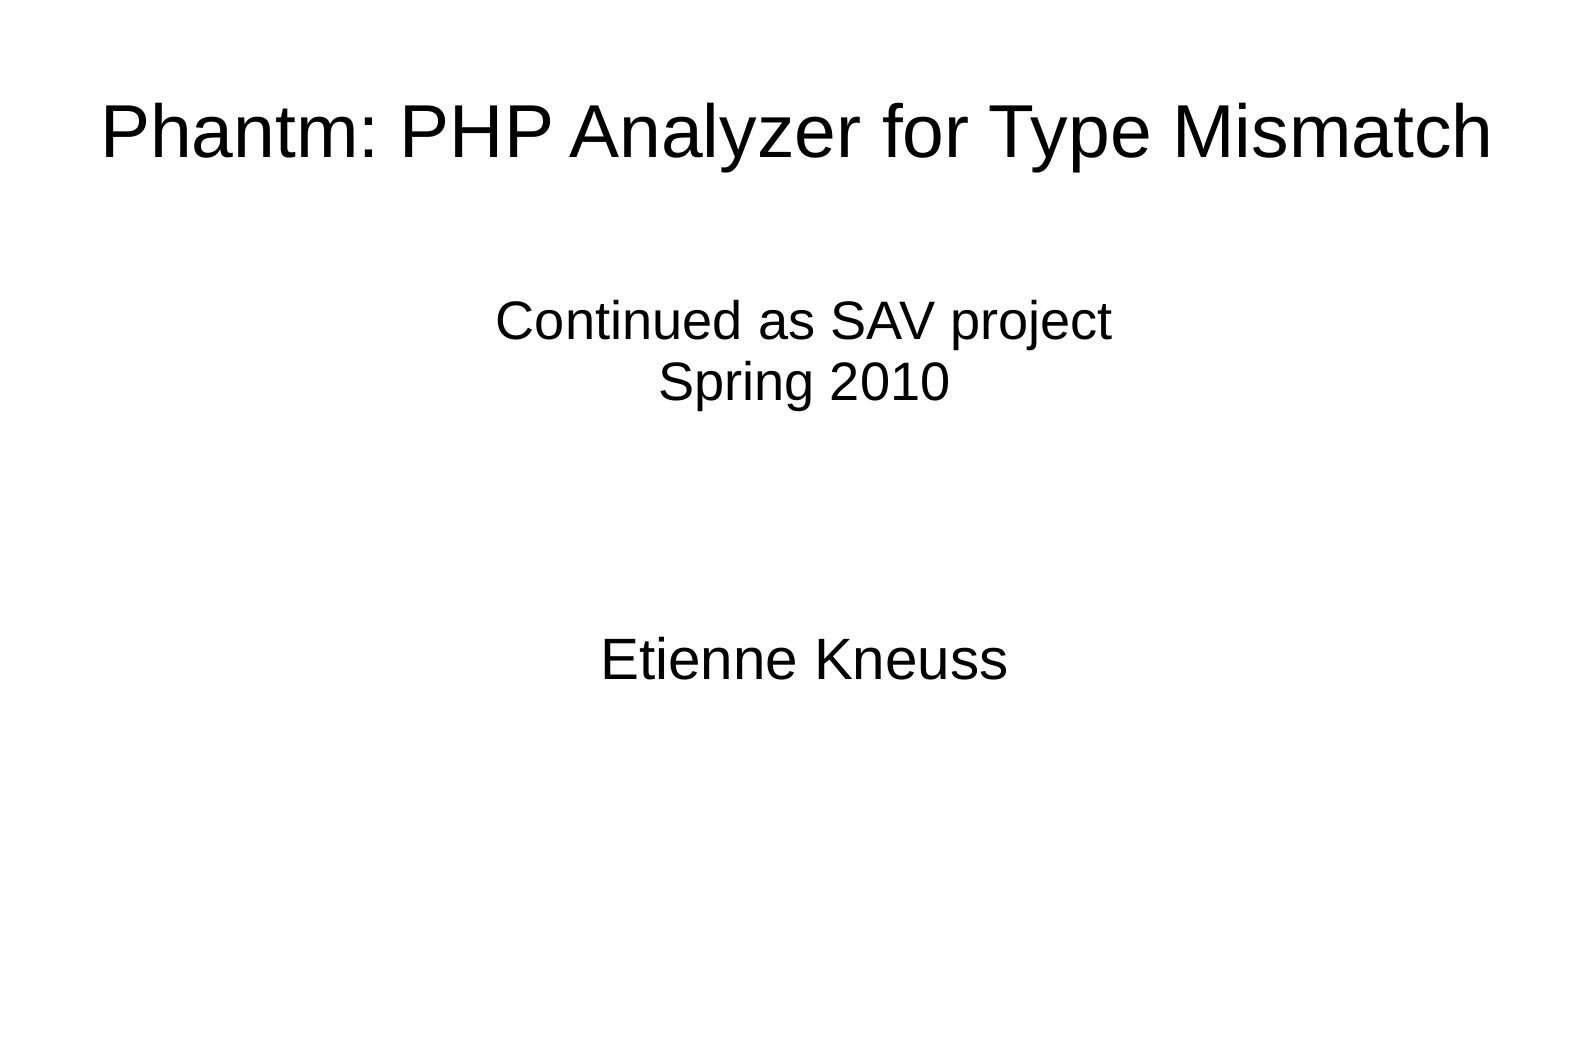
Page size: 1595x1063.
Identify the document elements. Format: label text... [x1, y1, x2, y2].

subtitle Continued as SAV project Spring 2010 Etienne Kneuss [150, 252, 1460, 795]
title Phantm: PHP Analyzer for Type Mismatch [79, 42, 1515, 220]
